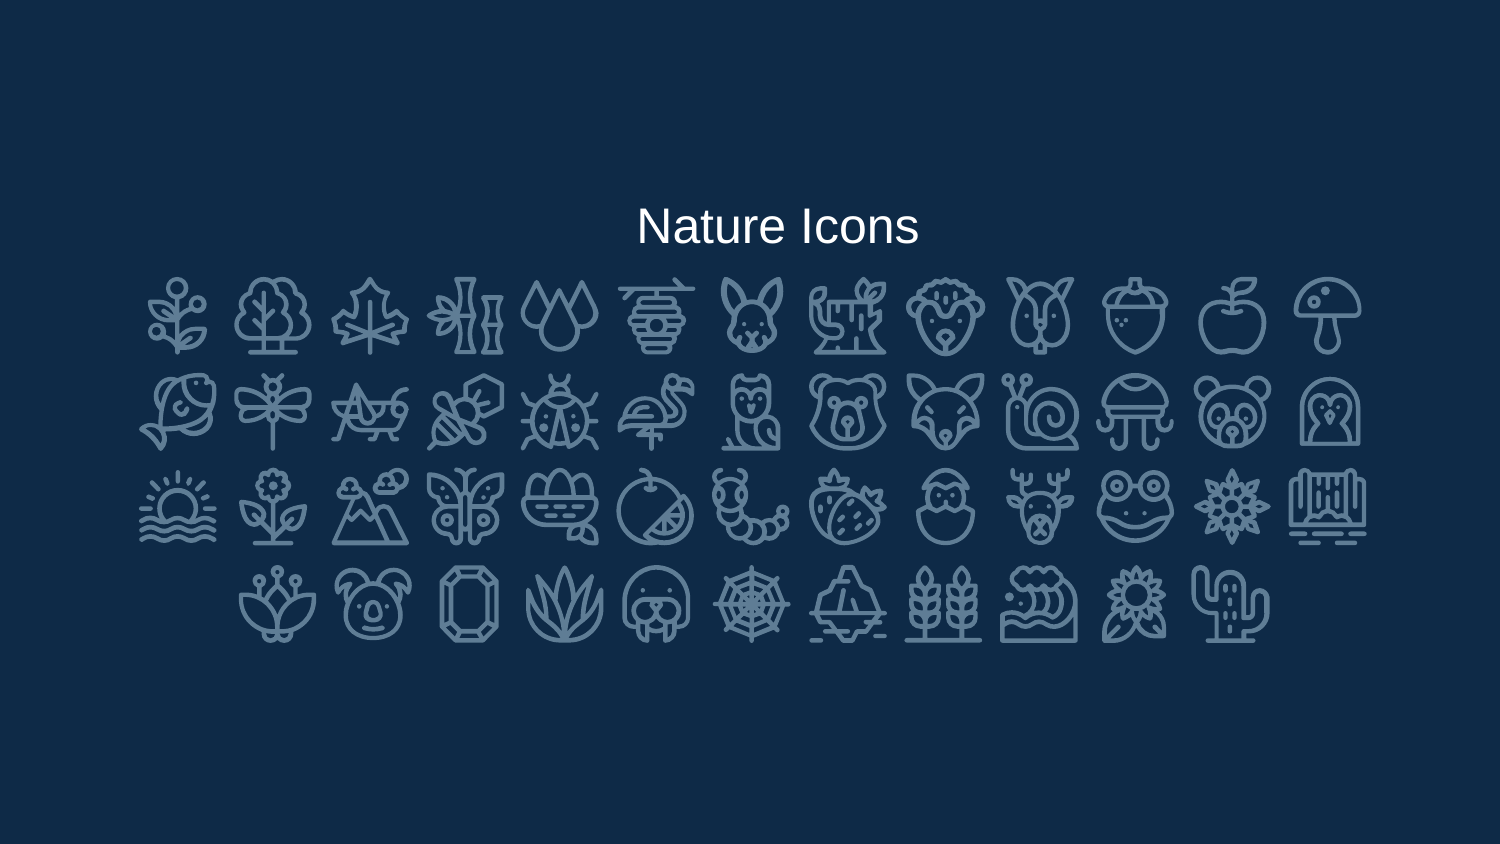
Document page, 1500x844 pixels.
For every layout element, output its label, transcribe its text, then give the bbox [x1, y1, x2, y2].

text_box [904, 565, 983, 643]
text_box [1299, 376, 1361, 446]
text_box [873, 633, 887, 639]
text_box [1102, 565, 1167, 643]
text_box [139, 524, 217, 534]
text_box [175, 470, 181, 484]
text_box [186, 476, 193, 486]
text_box [809, 638, 824, 643]
text_box [1288, 467, 1367, 528]
text_box [1001, 373, 1080, 451]
text_box [1193, 375, 1272, 449]
text_box [520, 373, 599, 451]
text_box [617, 277, 696, 355]
text_box [439, 565, 499, 643]
text_box [809, 276, 887, 355]
text_box [1288, 531, 1308, 537]
text_box [906, 373, 985, 451]
text_box [202, 506, 217, 511]
text_box [520, 467, 599, 546]
text_box Nature Icons [200, 178, 1357, 258]
text_box [238, 565, 317, 643]
text_box [915, 467, 976, 546]
text_box [1096, 372, 1174, 451]
text_box [1102, 277, 1169, 355]
text_box [712, 565, 791, 643]
text_box [426, 373, 505, 451]
text_box [139, 534, 217, 543]
text_box [1006, 467, 1075, 545]
text_box [1004, 592, 1014, 602]
text_box [200, 494, 210, 501]
text_box [481, 295, 504, 355]
text_box [331, 476, 409, 546]
text_box [234, 373, 312, 451]
text_box [426, 276, 477, 355]
text_box [808, 564, 888, 643]
text_box [1096, 470, 1175, 543]
text_box [809, 373, 887, 451]
text_box [147, 276, 208, 355]
text_box [139, 487, 217, 525]
text_box [138, 506, 153, 511]
text_box [146, 494, 155, 501]
text_box [520, 279, 599, 352]
text_box [372, 467, 410, 495]
text_box [194, 480, 206, 492]
text_box [526, 565, 604, 643]
text_box [622, 565, 691, 643]
text_box [617, 372, 695, 451]
text_box [1311, 531, 1344, 537]
text_box [616, 467, 694, 546]
text_box [334, 567, 412, 641]
text_box [808, 467, 887, 546]
text_box [1198, 276, 1267, 355]
text_box [139, 372, 217, 451]
text_box [149, 480, 161, 492]
text_box [1191, 564, 1270, 643]
text_box [720, 277, 784, 353]
text_box [721, 373, 781, 451]
text_box [1293, 276, 1362, 355]
text_box [1006, 277, 1075, 355]
text_box [905, 277, 986, 357]
text_box [712, 467, 790, 546]
text_box [234, 276, 312, 355]
text_box [1193, 468, 1271, 546]
text_box [1348, 531, 1367, 537]
text_box [163, 476, 170, 486]
text_box [239, 467, 308, 546]
text_box [331, 276, 409, 355]
text_box [1000, 565, 1078, 643]
text_box [331, 382, 409, 442]
text_box [426, 467, 505, 546]
text_box [1334, 540, 1358, 546]
text_box [1298, 540, 1321, 546]
